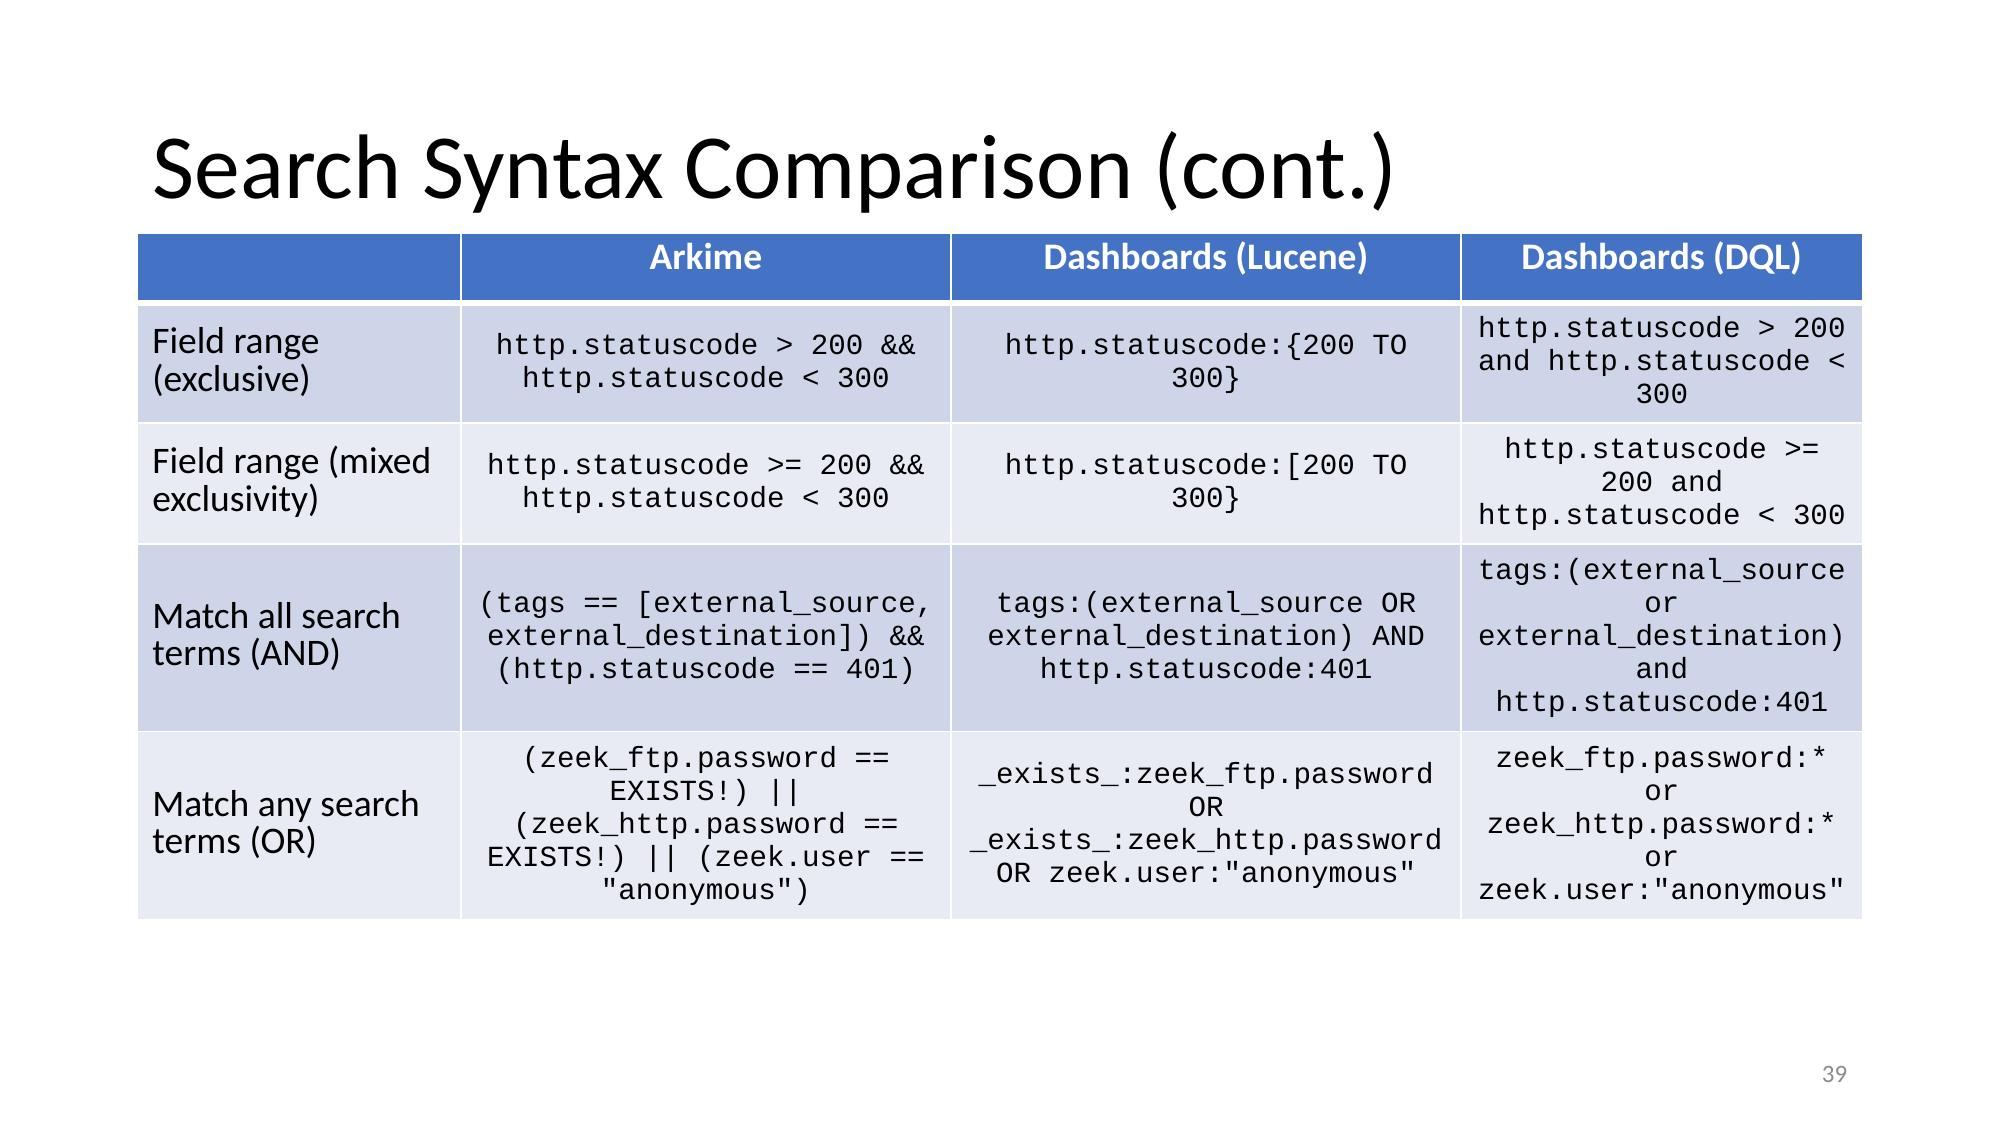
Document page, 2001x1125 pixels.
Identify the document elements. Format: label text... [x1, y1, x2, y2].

table_header Arkime [462, 234, 950, 300]
table_cell _exists_:zeek_ftp.password OR _exists_:zeek_http.password OR zeek.user:"anonymous" [952, 732, 1460, 919]
table_header [138, 234, 460, 300]
table_cell Match all search terms (AND) [138, 545, 460, 731]
table_cell tags:(external_source OR external_destination) AND http.statuscode:401 [952, 545, 1460, 731]
table_header Dashboards (DQL) [1462, 234, 1862, 300]
table_cell http.statuscode >= 200 and http.statuscode < 300 [1462, 424, 1862, 543]
table_cell (zeek_ftp.password == EXISTS!) || (zeek_http.password == EXISTS!) || (zeek.user == "anonymous") [462, 732, 950, 919]
table_cell (tags == [external_source, external_destination]) && (http.statuscode == 401) [462, 545, 950, 731]
table_cell http.statuscode > 200 && http.statuscode < 300 [462, 306, 950, 422]
title Search Syntax Comparison (cont.) [137, 59, 1863, 233]
table_cell http.statuscode > 200 and http.statuscode < 300 [1462, 306, 1862, 422]
table_cell http.statuscode:[200 TO 300} [952, 424, 1460, 543]
table_cell http.statuscode:{200 TO 300} [952, 306, 1460, 422]
table_cell zeek_ftp.password:* or zeek_http.password:* or zeek.user:"anonymous" [1462, 732, 1862, 919]
table_cell Field range (exclusive) [138, 306, 460, 422]
table_cell tags:(external_source or external_destination) and http.statuscode:401 [1462, 545, 1862, 731]
slide_number <number> [1412, 1042, 1863, 1103]
table_cell Field range (mixed exclusivity) [138, 424, 460, 543]
table_header Dashboards (Lucene) [952, 234, 1460, 300]
table_cell Match any search terms (OR) [138, 732, 460, 919]
table_cell http.statuscode >= 200 && http.statuscode < 300 [462, 424, 950, 543]
